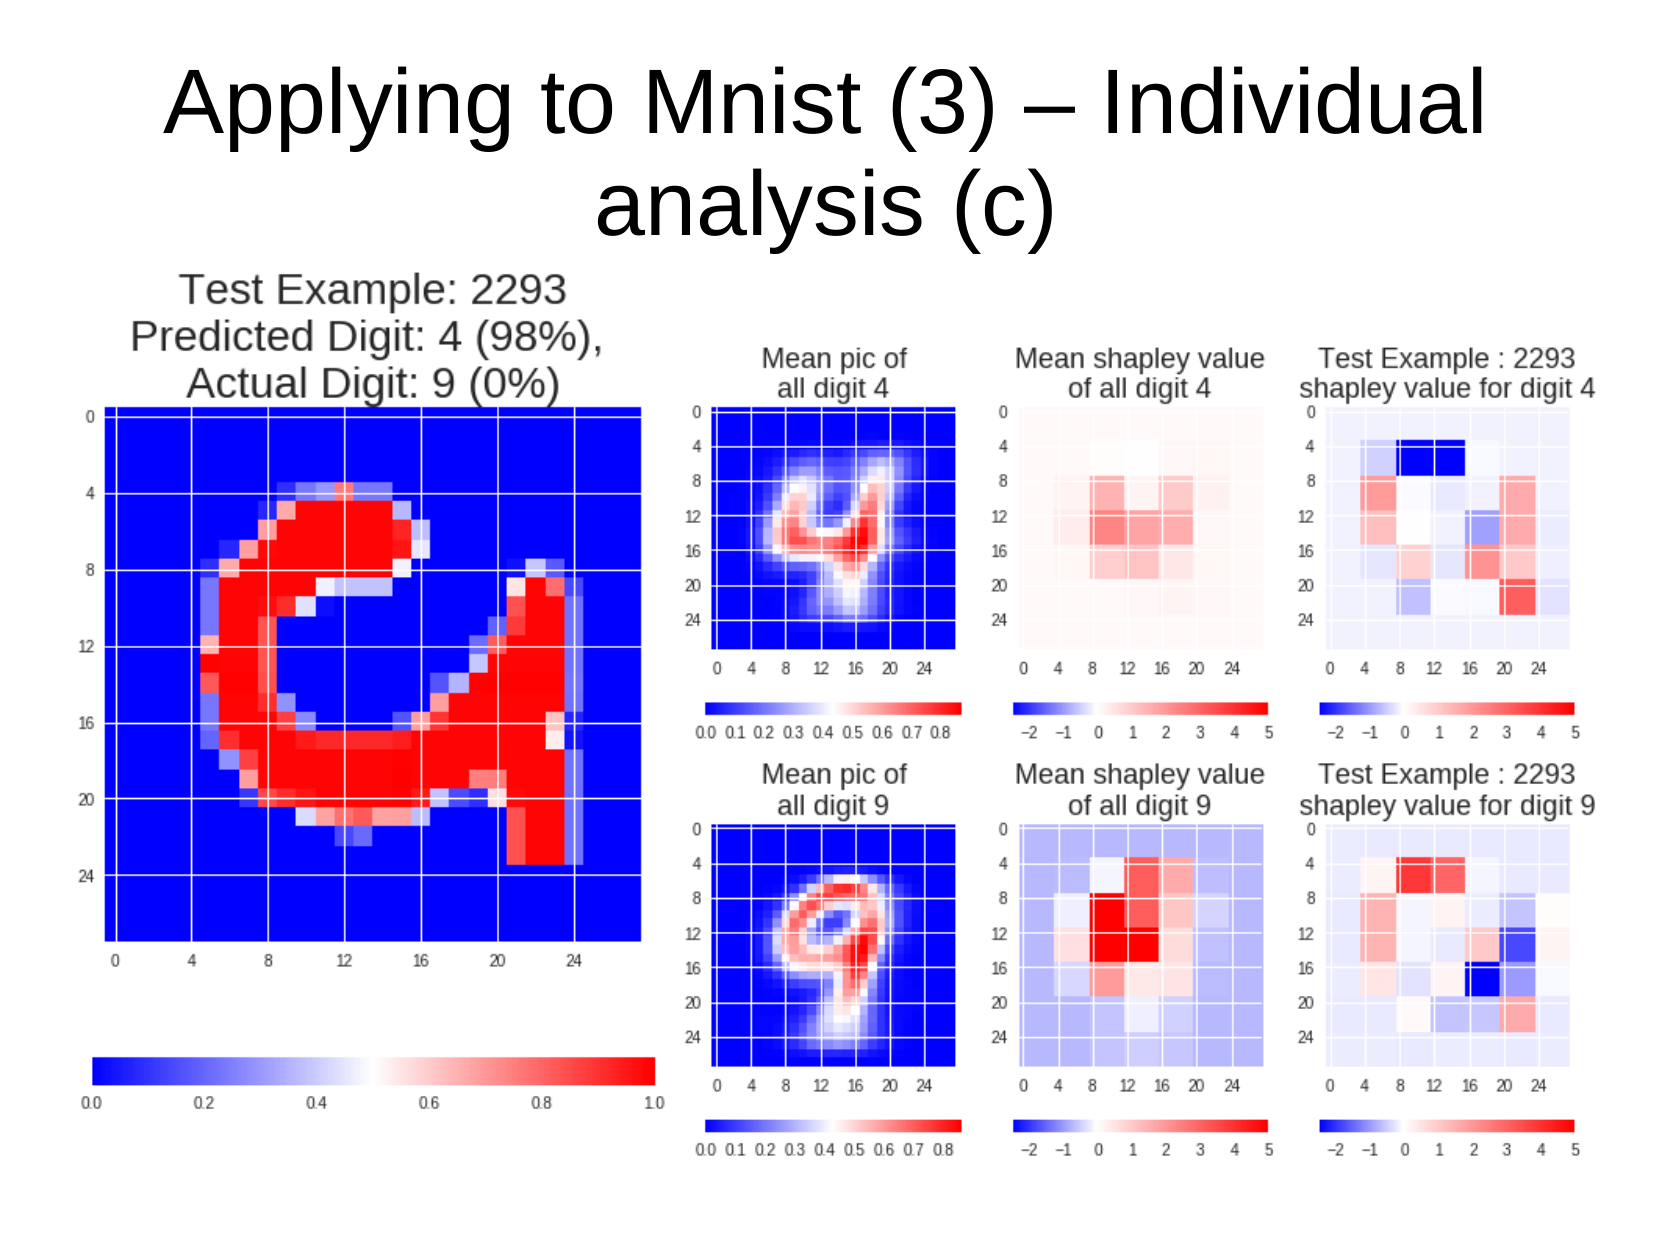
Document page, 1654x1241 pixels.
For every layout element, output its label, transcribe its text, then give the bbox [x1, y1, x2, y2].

title Applying to Mnist (3) – Individual analysis (c) [82, 49, 1571, 257]
picture [66, 262, 1606, 1171]
